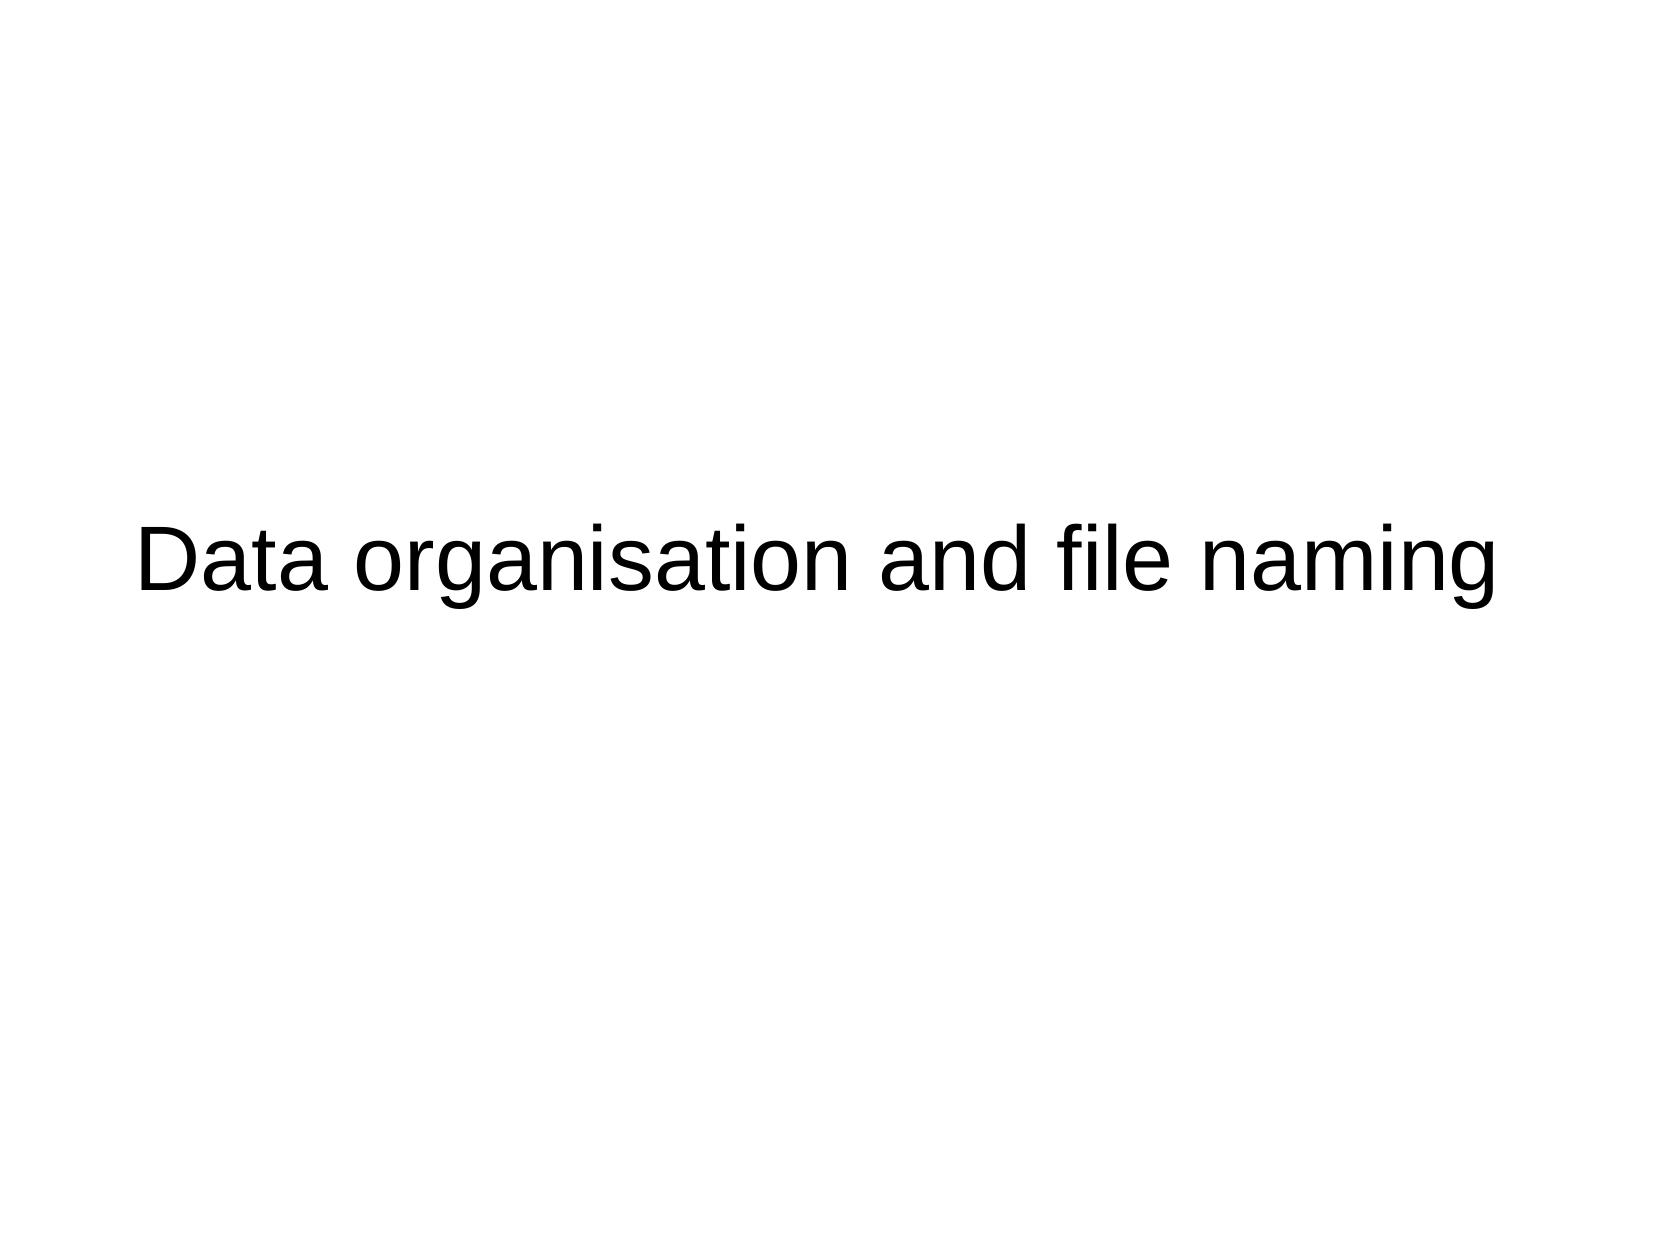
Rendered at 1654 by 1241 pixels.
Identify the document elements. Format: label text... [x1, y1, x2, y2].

title Data organisation and file naming [117, 481, 1520, 637]
